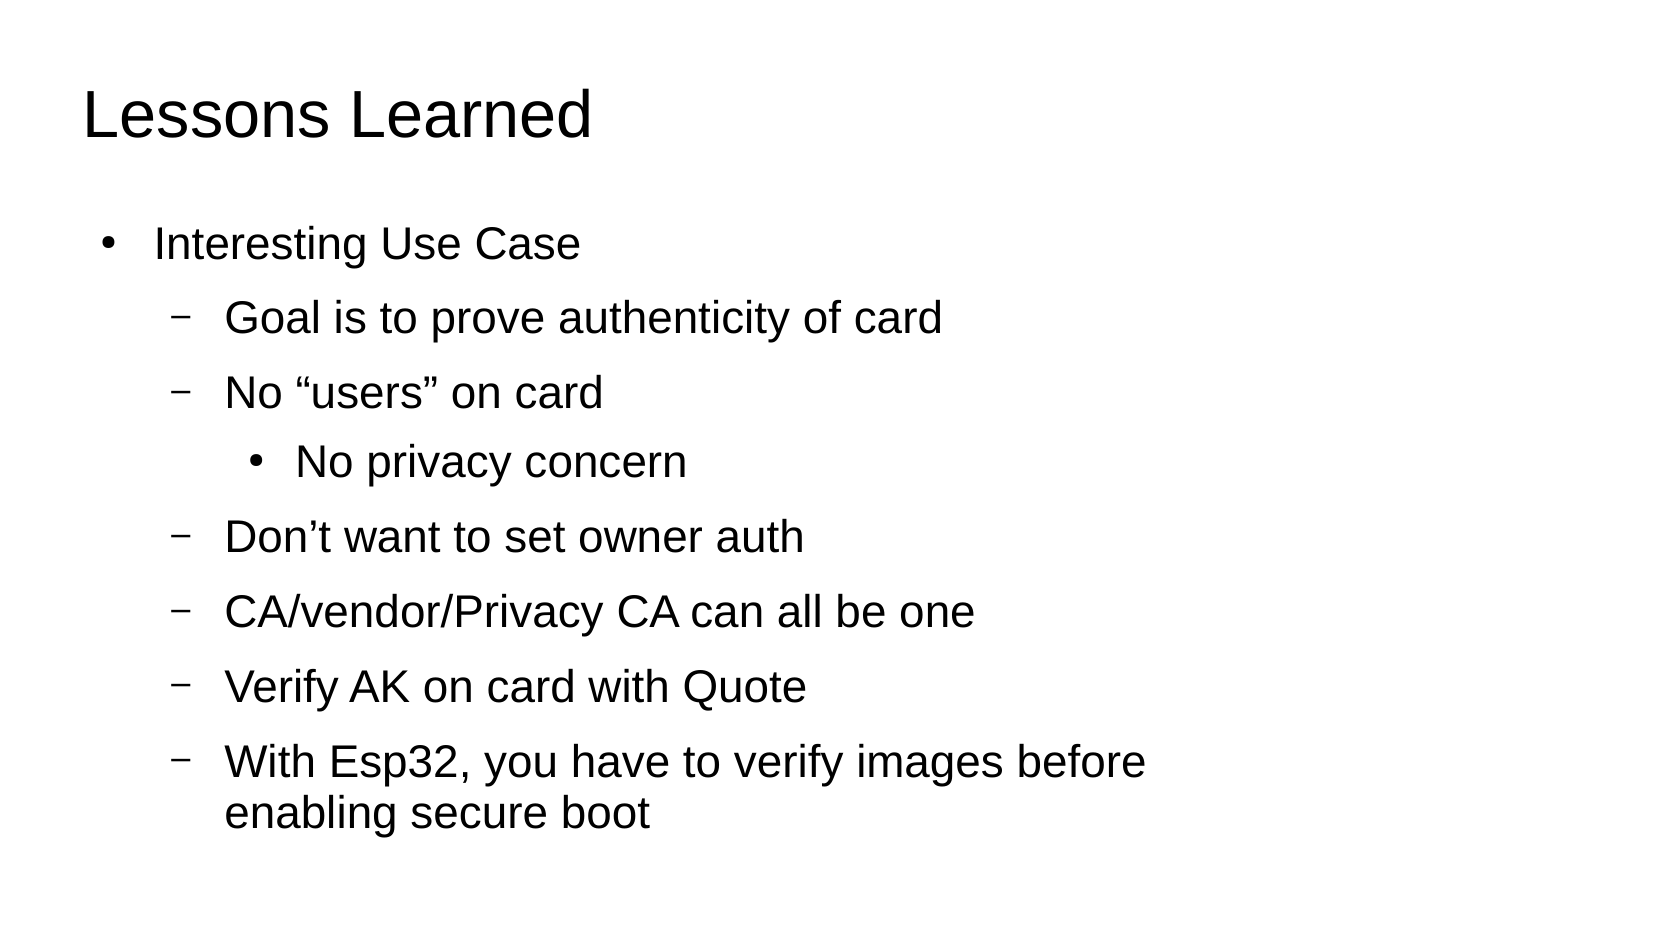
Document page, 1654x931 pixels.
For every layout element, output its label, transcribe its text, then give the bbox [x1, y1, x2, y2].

title Lessons Learned [82, 37, 1571, 193]
list Interesting Use Case Goal is to prove authenticity of card No “users” on card No privacy concern Don’t want to set owner auth CA/vendor/Privacy CA can all be one Verify AK on card with Quote With Esp32, you have to verify images before enabling secure boot [82, 217, 1571, 842]
